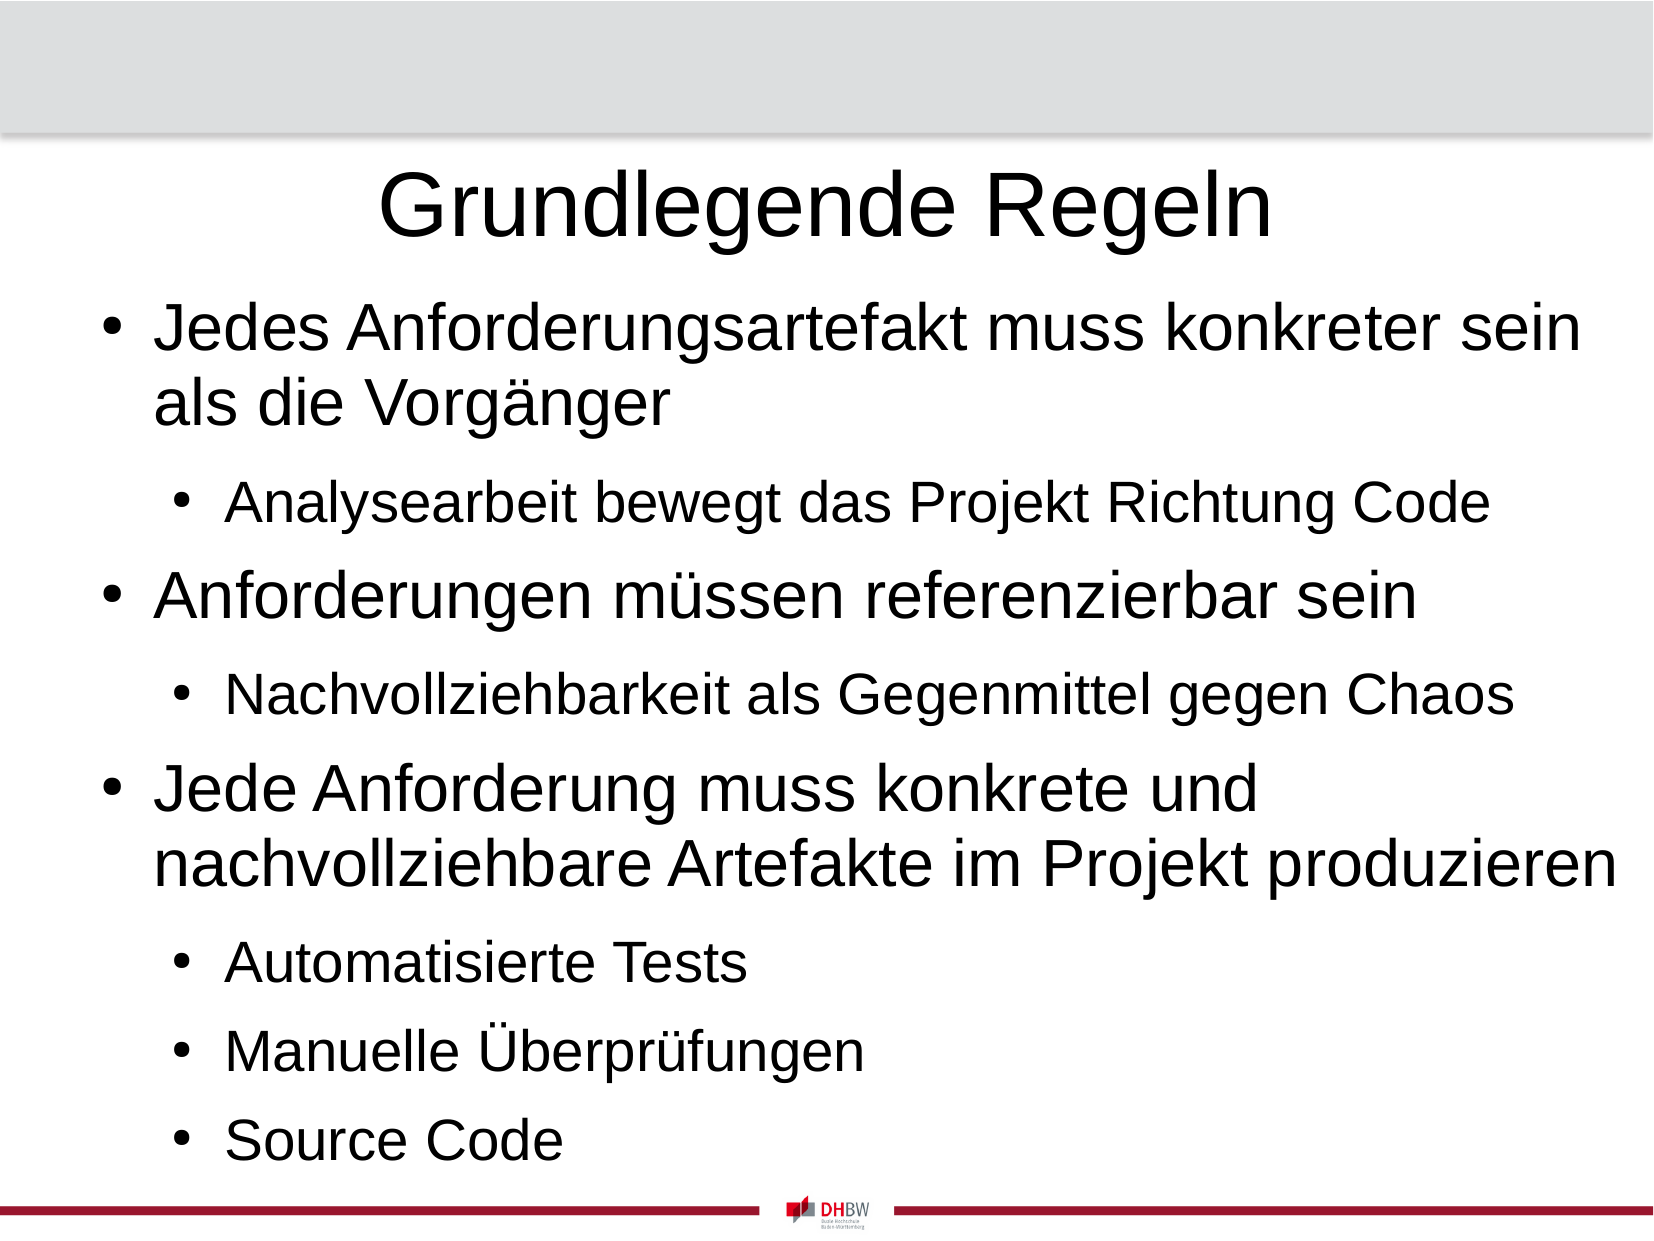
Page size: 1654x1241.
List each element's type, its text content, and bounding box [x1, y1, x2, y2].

picture [0, 1, 1654, 1237]
list Jedes Anforderungsartefakt muss konkreter sein als die Vorgänger Analysearbeit bewegt das Projekt Richtung Code Anforderungen müssen referenzierbar sein Nachvollziehbarkeit als Gegenmittel gegen Chaos Jede Anforderung muss konkrete und nachvollziehbare Artefakte im Projekt produzieren Automatisierte Tests Manuelle Überprüfungen Source Code [82, 290, 1625, 1172]
title Grundlegende Regeln [82, 147, 1571, 257]
